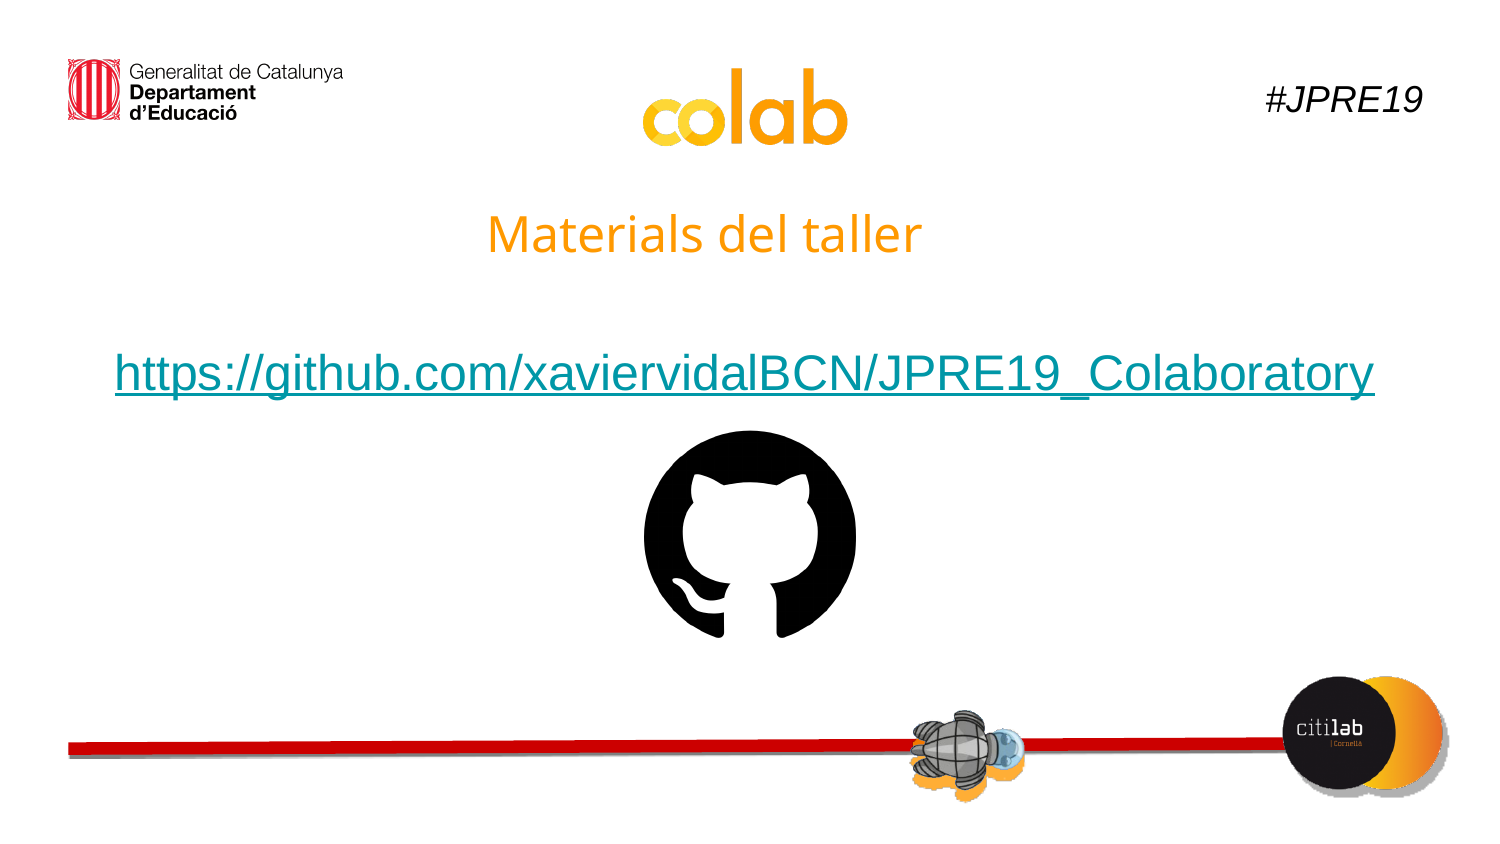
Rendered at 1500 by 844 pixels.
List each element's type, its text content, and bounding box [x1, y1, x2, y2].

picture [1281, 675, 1445, 791]
text_box #JPRE19 [1250, 59, 1462, 120]
picture [68, 59, 343, 120]
picture [644, 428, 856, 640]
text_box https://github.com/xaviervidalBCN/JPRE19_Colaboratory [67, 325, 1423, 413]
text_box Materials del taller [470, 187, 1019, 276]
picture [902, 694, 1034, 798]
picture [614, 52, 876, 169]
